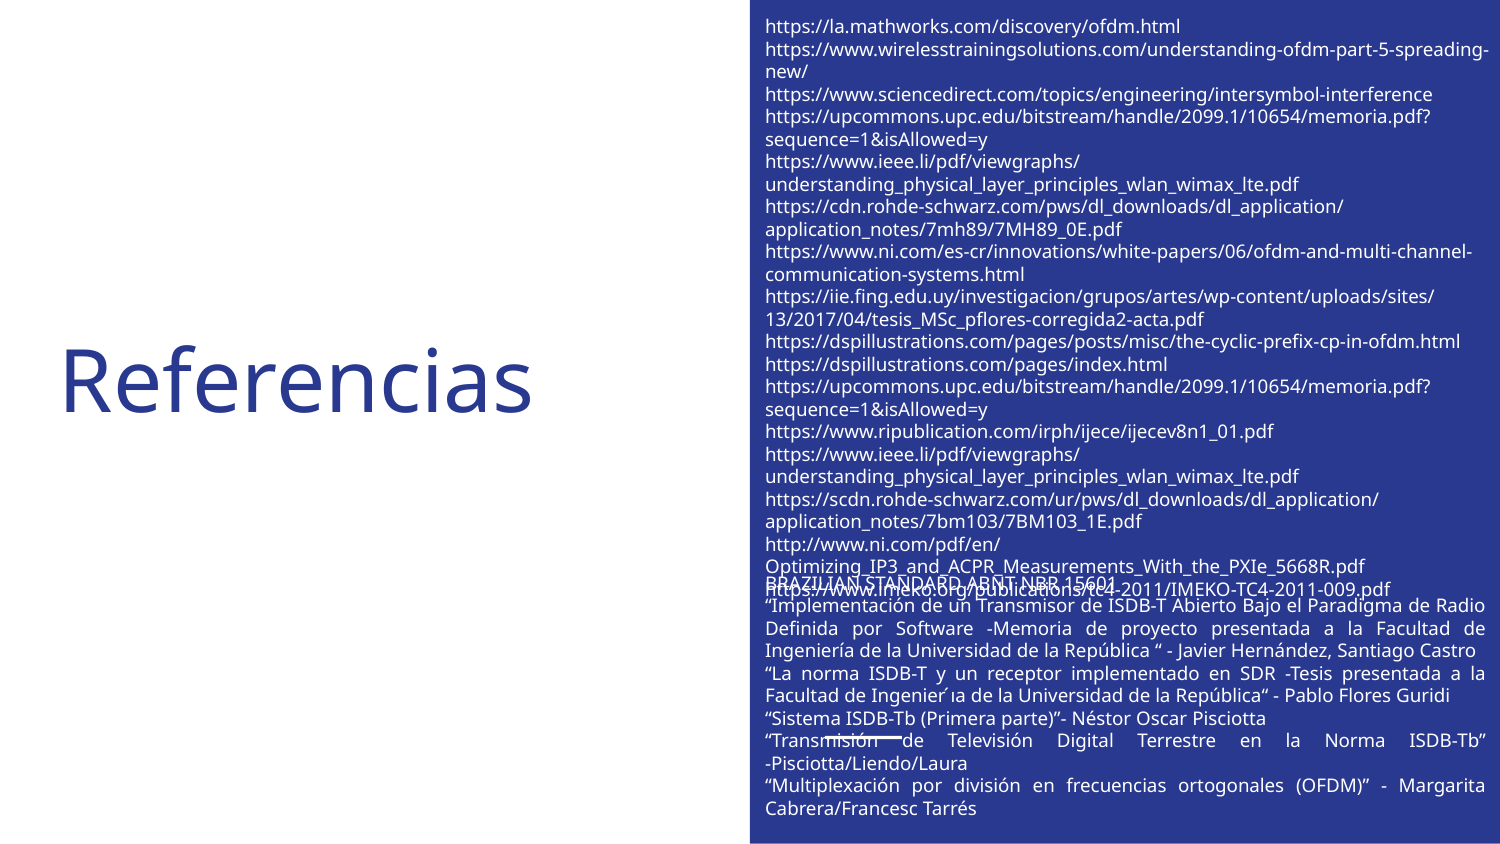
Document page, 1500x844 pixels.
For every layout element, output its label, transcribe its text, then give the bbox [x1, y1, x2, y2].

list BRAZILIAN STANDARD ABNT NBR 15601 “Implementación de un Transmisor de ISDB-T Abierto Bajo el Paradigma de Radio Definida por Software -Memoria de proyecto presentada a la Facultad de Ingeniería de la Universidad de la República “ - Javier Hernández, Santiago Castro “La norma ISDB-T y un receptor implementado en SDR -Tesis presentada a la Facultad de Ingenier ́ıa de la Universidad de la República“ - Pablo Flores Guridi “Sistema ISDB-Tb (Primera parte)”- Néstor Oscar Pisciotta “Transmisión de Televisión Digital Terrestre en la Norma ISDB-Tb” -Pisciotta/Liendo/Laura “Multiplexación por división en frecuencias ortogonales (OFDM)” - Margarita Cabrera/Francesc Tarrés [750, 581, 1500, 844]
subtitle https://la.mathworks.com/discovery/ofdm.html https://www.wirelesstrainingsolutions.com/understanding-ofdm-part-5-spreading-new/ https://www.sciencedirect.com/topics/engineering/intersymbol-interference https://upcommons.upc.edu/bitstream/handle/2099.1/10654/memoria.pdf?sequence=1&isAllowed=y https://www.ieee.li/pdf/viewgraphs/understanding_physical_layer_principles_wlan_wimax_lte.pdf https://cdn.rohde-schwarz.com/pws/dl_downloads/dl_application/application_notes/7mh89/7MH89_0E.pdf https://www.ni.com/es-cr/innovations/white-papers/06/ofdm-and-multi-channel-communication-systems.html https://iie.fing.edu.uy/investigacion/grupos/artes/wp-content/uploads/sites/13/2017/04/tesis_MSc_pflores-corregida2-acta.pdf https://dspillustrations.com/pages/posts/misc/the-cyclic-prefix-cp-in-ofdm.html https://dspillustrations.com/pages/index.html https://upcommons.upc.edu/bitstream/handle/2099.1/10654/memoria.pdf?sequence=1&isAllowed=y https://www.ripublication.com/irph/ijece/ijecev8n1_01.pdf https://www.ieee.li/pdf/viewgraphs/understanding_physical_layer_principles_wlan_wimax_lte.pdf https://scdn.rohde-schwarz.com/ur/pws/dl_downloads/dl_application/application_notes/7bm103/7BM103_1E.pdf http://www.ni.com/pdf/en/Optimizing_IP3_and_ACPR_Measurements_With_the_PXIe_5668R.pdf https://www.imeko.org/publications/tc4-2011/IMEKO-TC4-2011-009.pdf [750, 0, 1500, 581]
title Referencias [43, 188, 708, 446]
